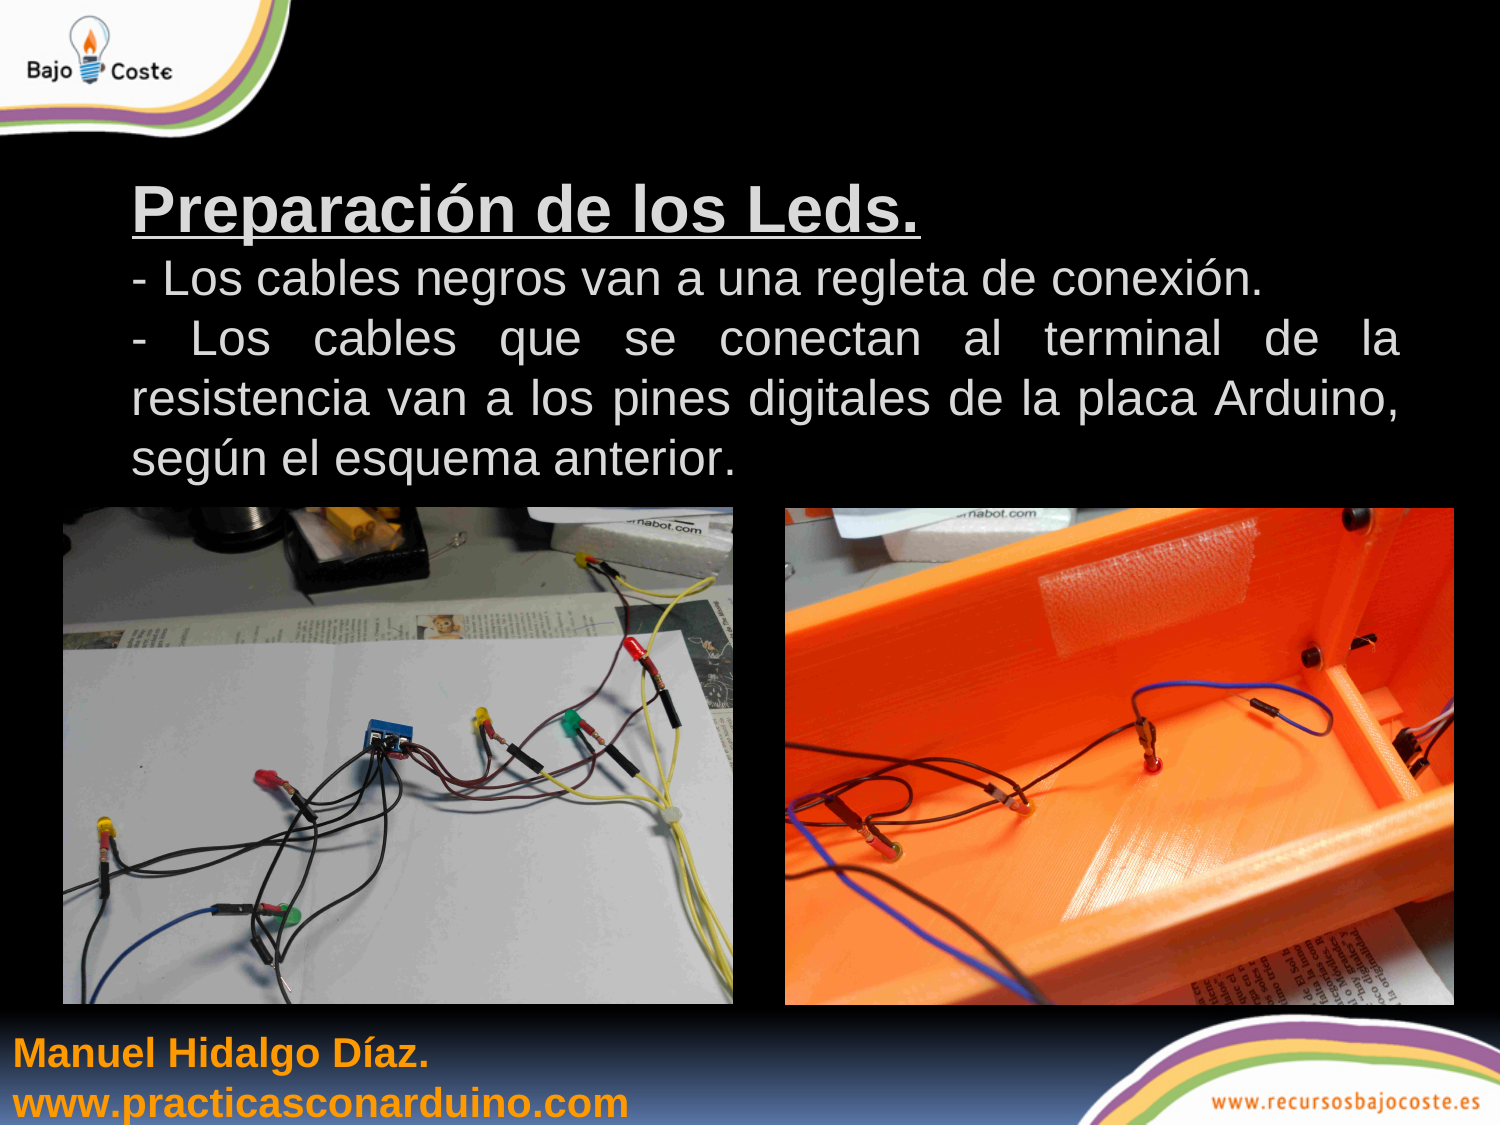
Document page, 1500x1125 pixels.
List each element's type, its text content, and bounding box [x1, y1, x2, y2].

picture [0, 0, 1500, 1125]
text_box Preparación de los Leds. - Los cables negros van a una regleta de conexión. - Los cables que se conectan al terminal de la resistencia van a los pines digitales de la placa Arduino, según el esquema anterior. [117, 157, 1416, 920]
text_box Manuel Hidalgo Díaz. www.practicasconarduino.com [0, 1017, 683, 1125]
